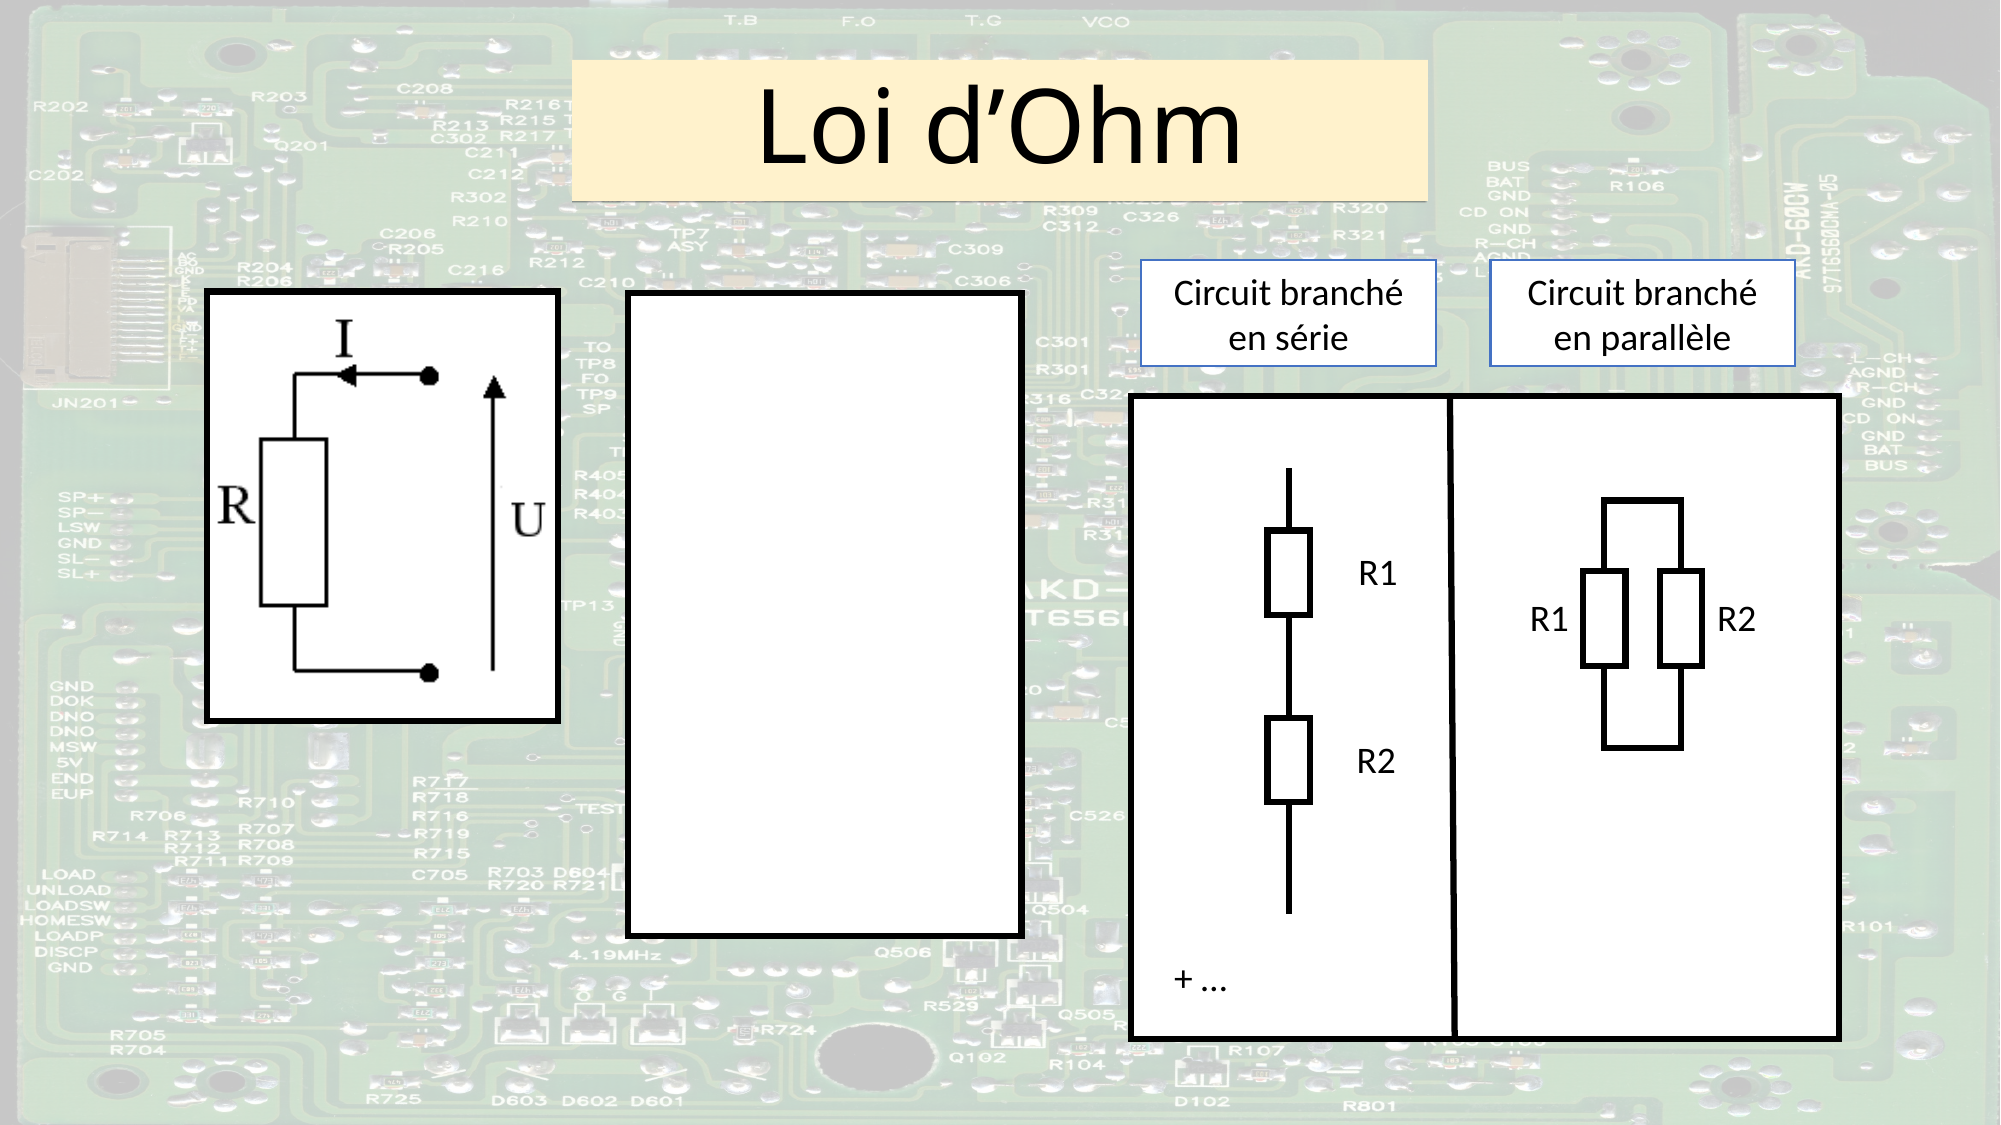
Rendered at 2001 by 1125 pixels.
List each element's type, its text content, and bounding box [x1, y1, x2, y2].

text_box + … [1150, 946, 1473, 1053]
text_box R2 [1702, 586, 1789, 647]
text_box R1 [1514, 586, 1602, 648]
text_box Circuit branché en parallèle [1490, 260, 1796, 367]
text_box [1131, 396, 1450, 1039]
text_box [628, 293, 1022, 936]
text_box R2 [1341, 728, 1428, 790]
text_box Circuit branché en série [1141, 260, 1437, 367]
text_box Loi d’Ohm [572, 59, 1428, 201]
picture [209, 294, 555, 718]
text_box R1 [1343, 540, 1430, 602]
text_box [1454, 396, 1839, 1039]
